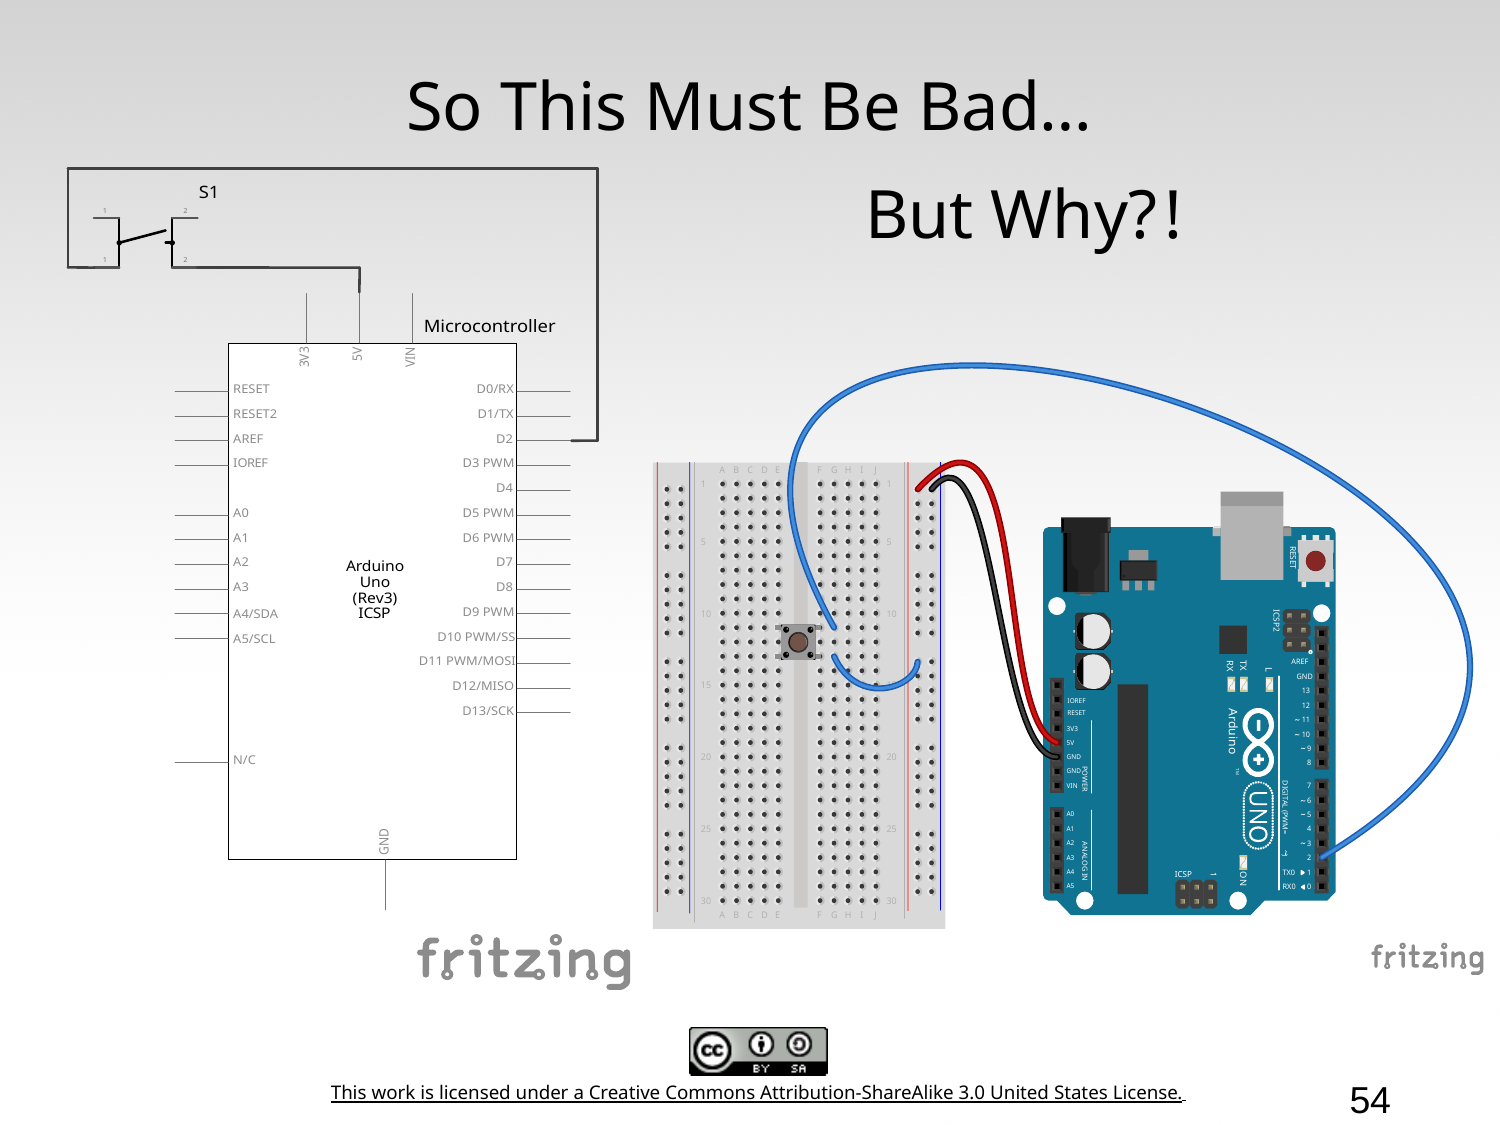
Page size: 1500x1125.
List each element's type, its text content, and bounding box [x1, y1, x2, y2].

picture [0, 0, 1500, 1125]
title So This Must Be Bad… [112, 49, 1388, 164]
title But Why?! [390, 157, 1500, 346]
